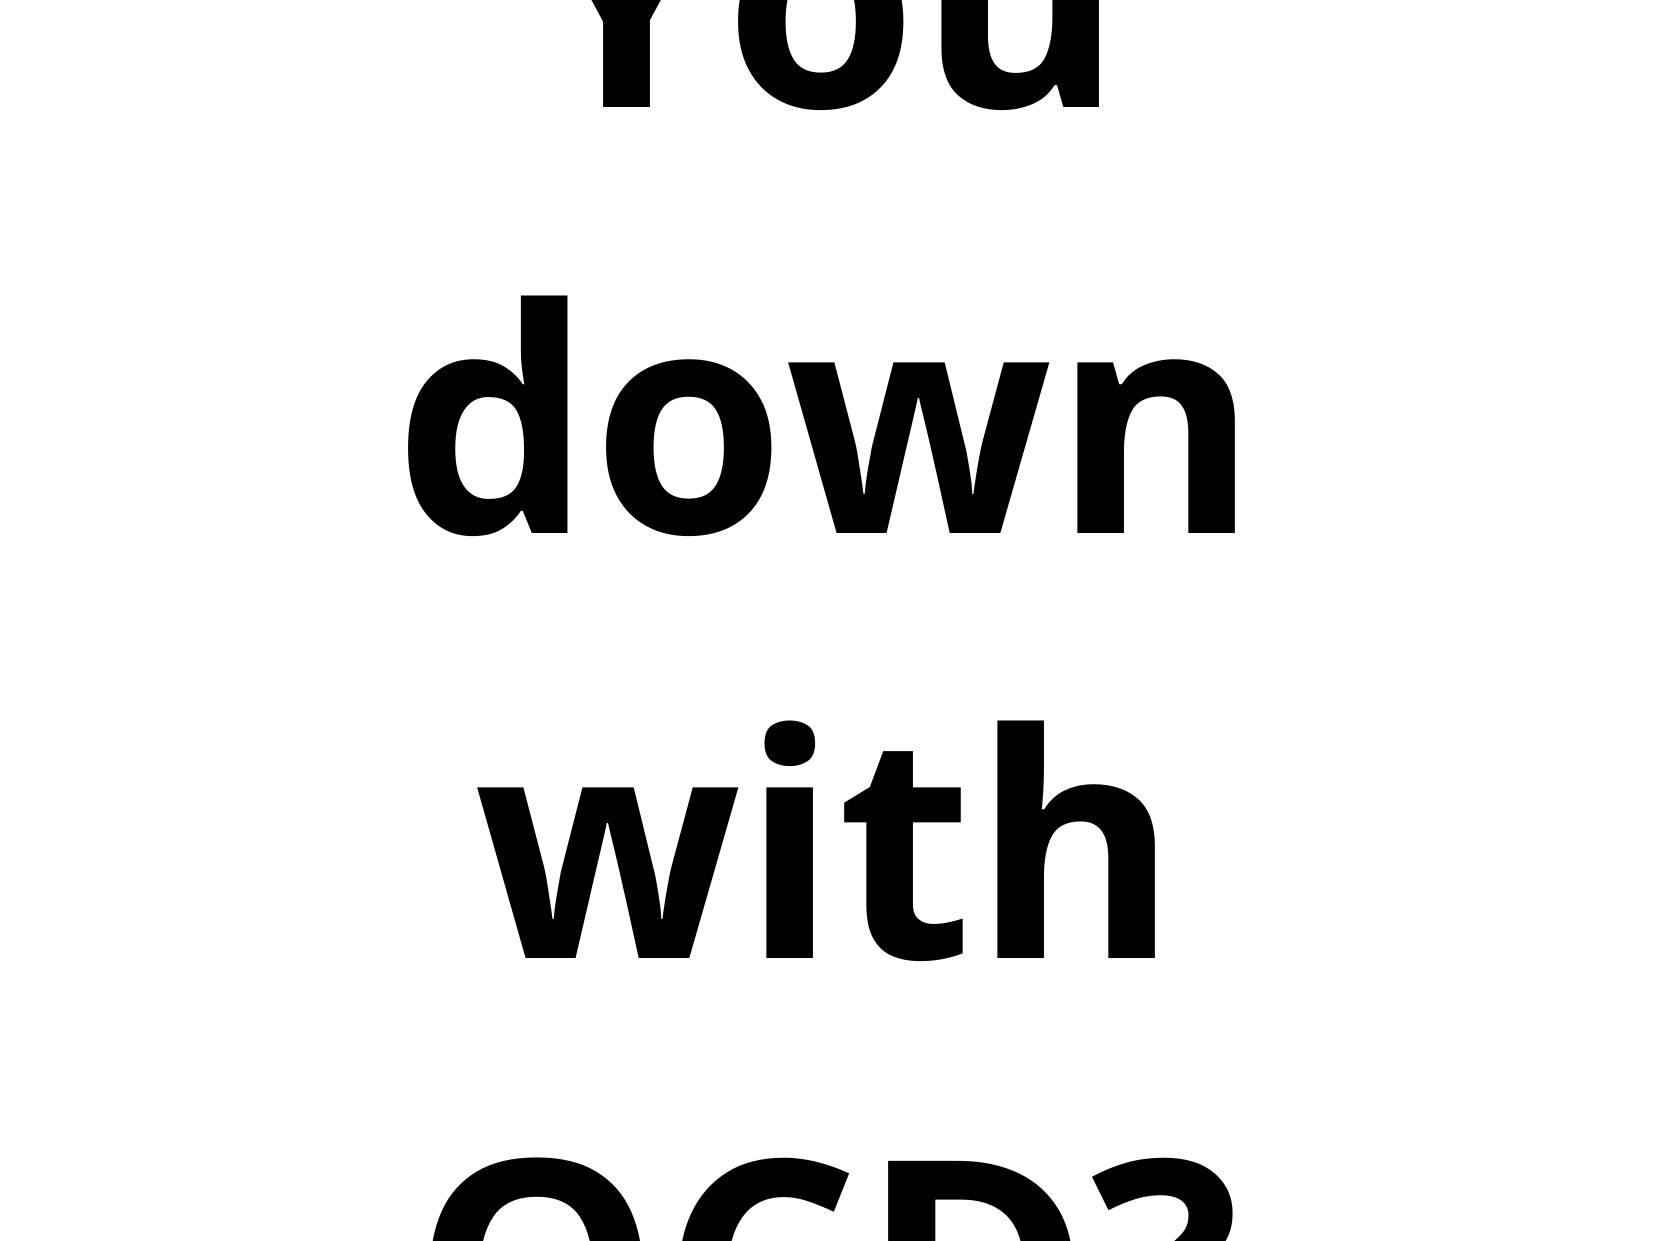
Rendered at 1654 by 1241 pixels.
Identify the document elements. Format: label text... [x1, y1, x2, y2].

title You down with OCD? [82, 49, 1571, 1201]
